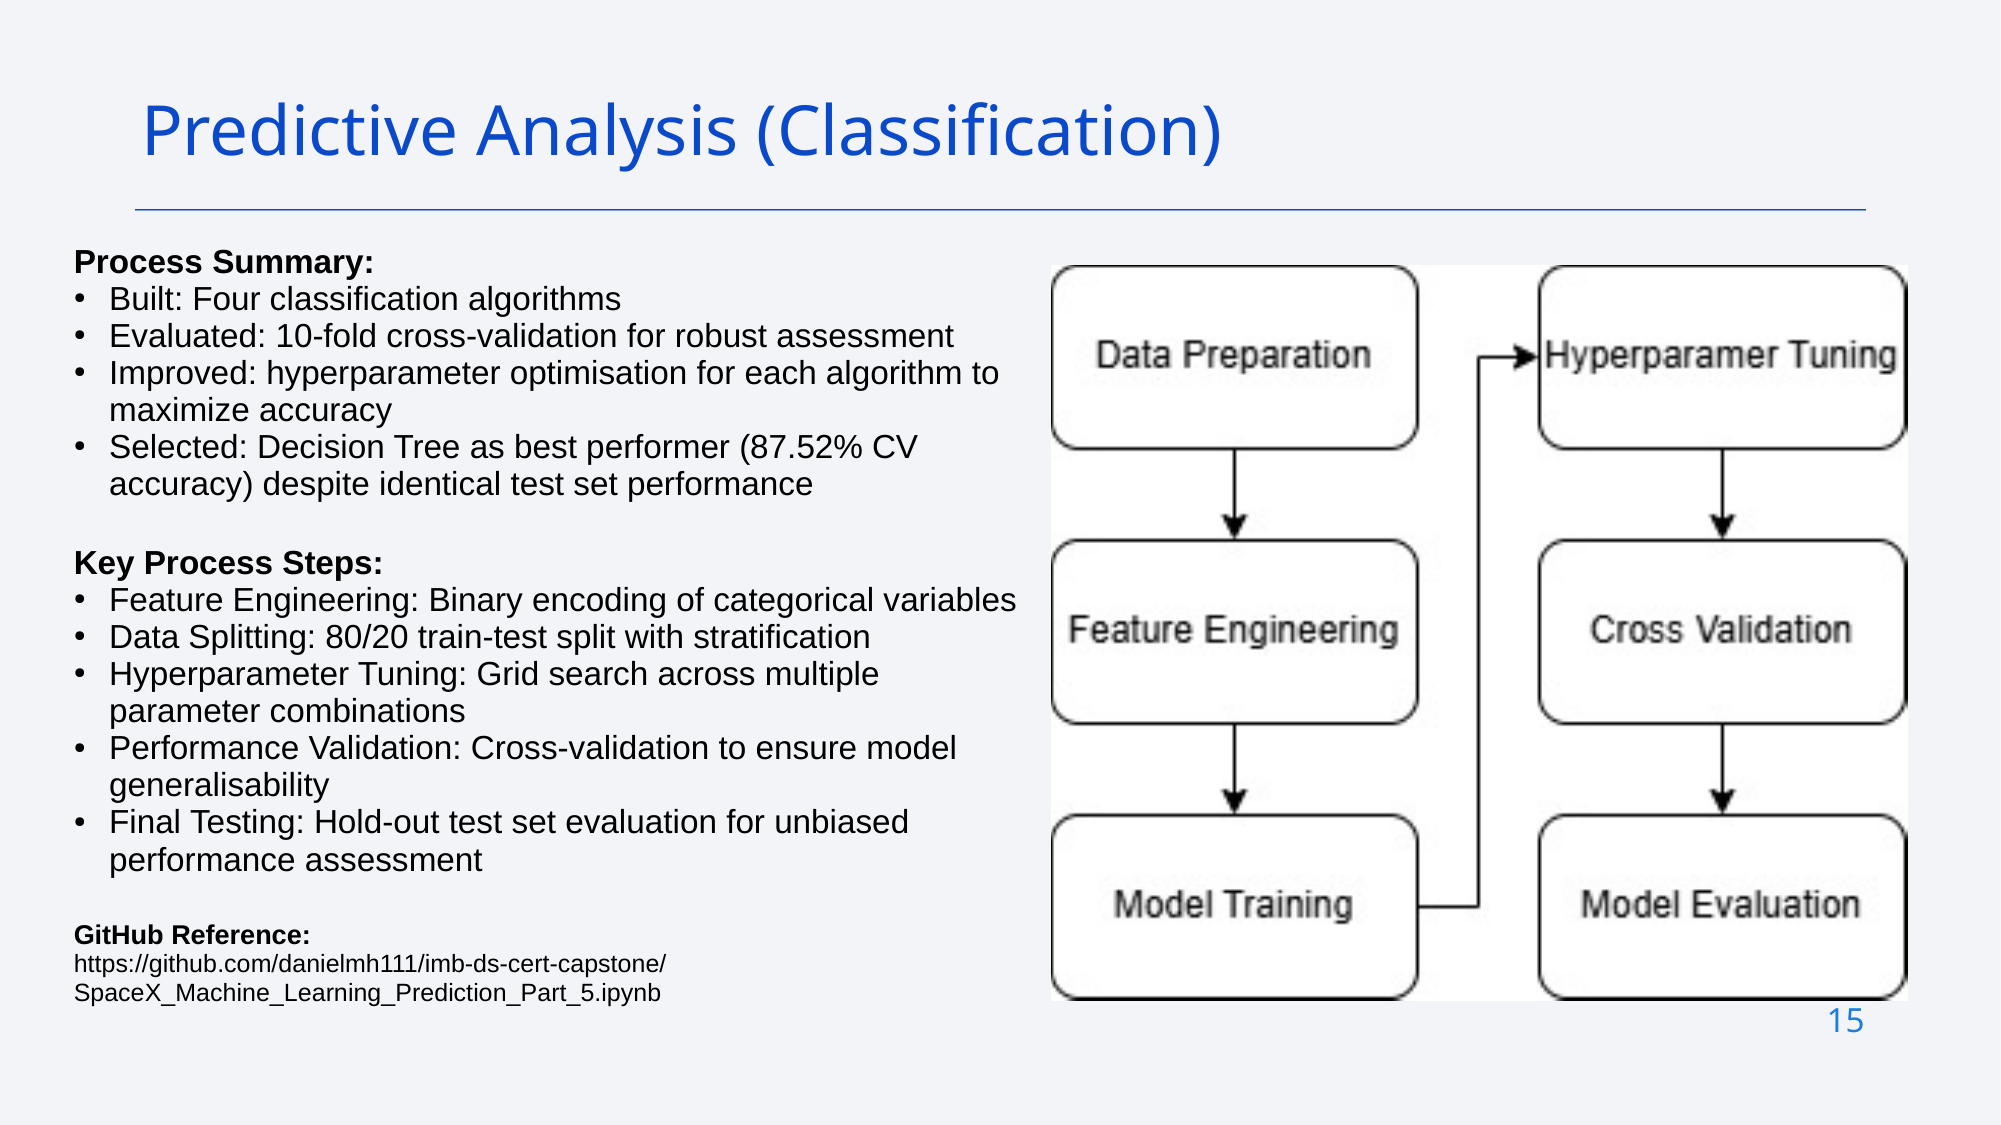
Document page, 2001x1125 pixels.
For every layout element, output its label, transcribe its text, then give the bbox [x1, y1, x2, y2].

text_box Process Summary: Built: Four classification algorithms Evaluated: 10-fold cross-validation for robust assessment Improved: hyperparameter optimisation for each algorithm to maximize accuracy Selected: Decision Tree as best performer (87.52% CV accuracy) despite identical test set performance Key Process Steps: Feature Engineering: Binary encoding of categorical variables Data Splitting: 80/20 train-test split with stratification Hyperparameter Tuning: Grid search across multiple parameter combinations Performance Validation: Cross-validation to ensure model generalisability Final Testing: Hold-out test set evaluation for unbiased performance assessment GitHub Reference: https://github.com/danielmh111/imb-ds-cert-capstone/SpaceX_Machine_Learning_Prediction_Part_5.ipynb [59, 236, 1034, 1088]
text_box Predictive Analysis (Classification) [126, 88, 1852, 179]
picture [0, 0, 2001, 1125]
